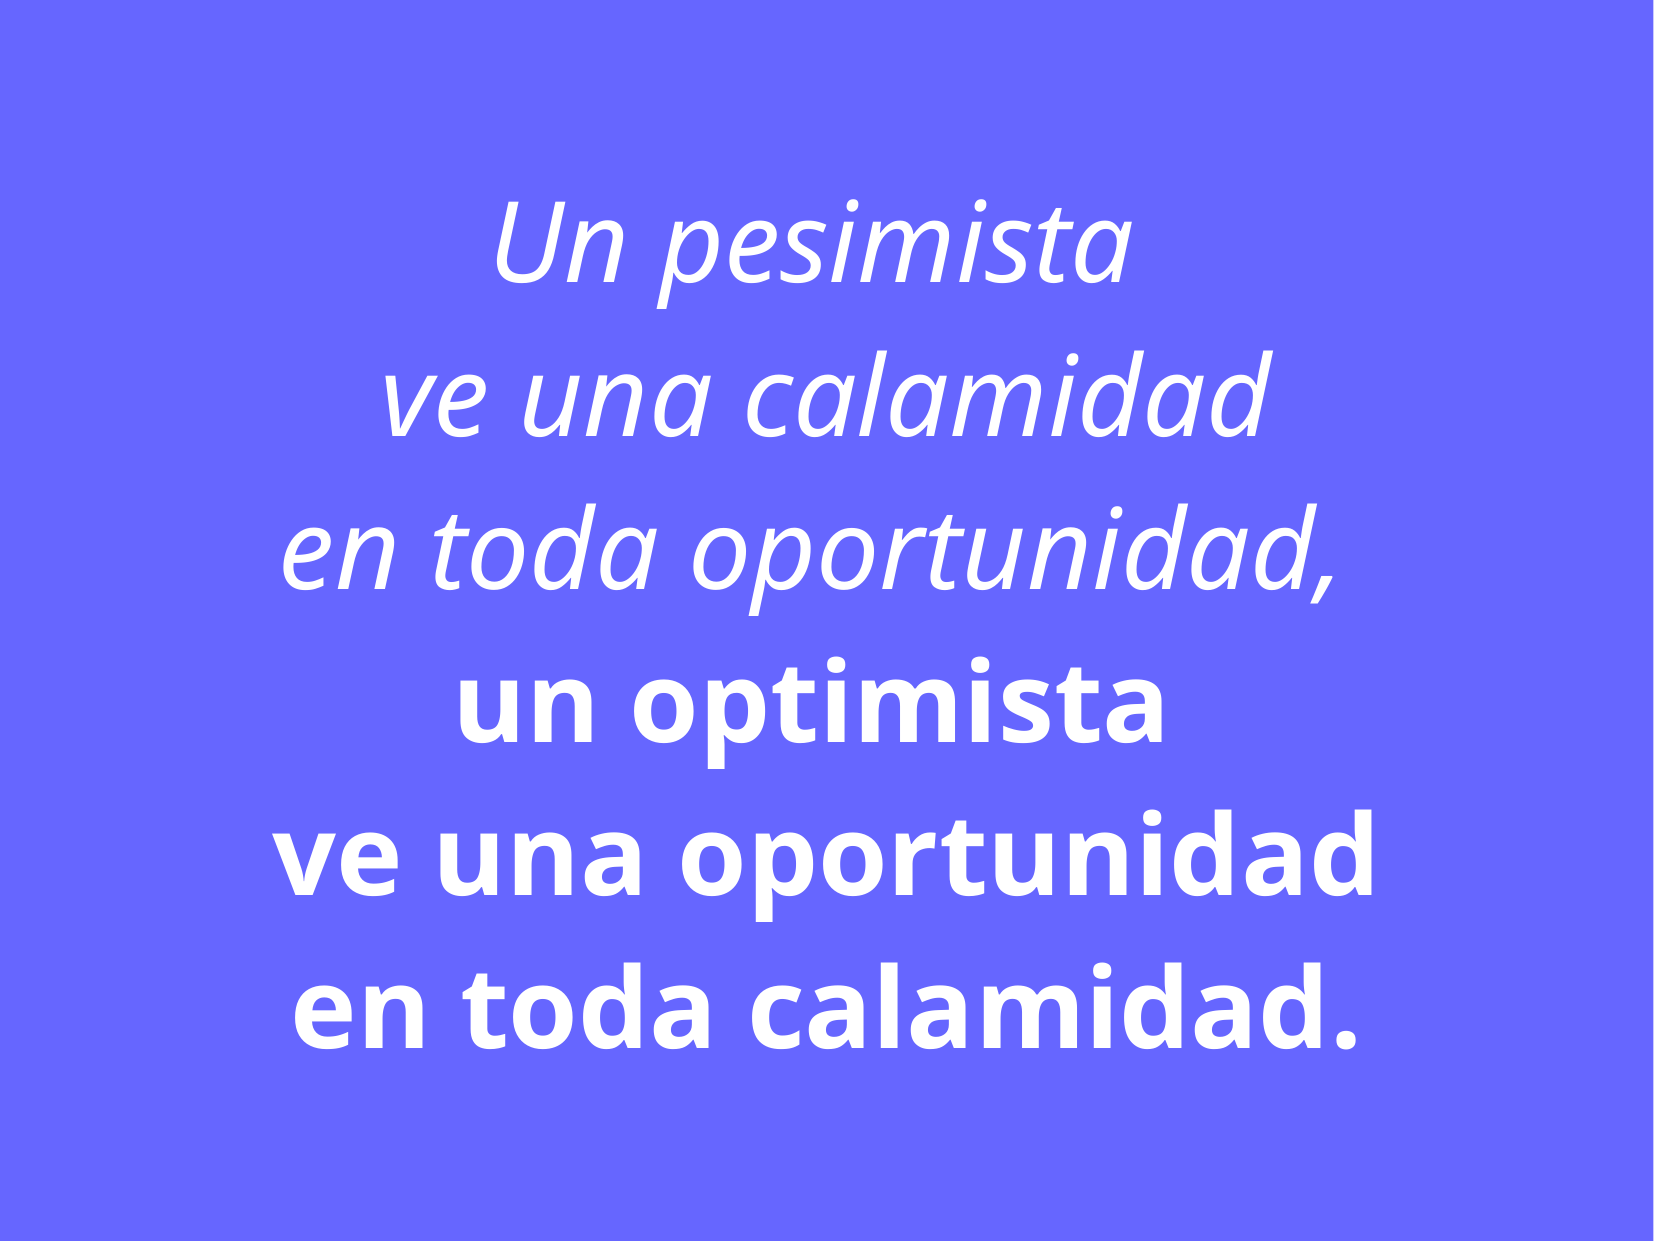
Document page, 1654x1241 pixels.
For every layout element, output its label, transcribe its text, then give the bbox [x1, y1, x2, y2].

title Un pesimista ve una calamidad en toda oportunidad, un optimista ve una oportunidad en toda calamidad. [0, 0, 1654, 1241]
